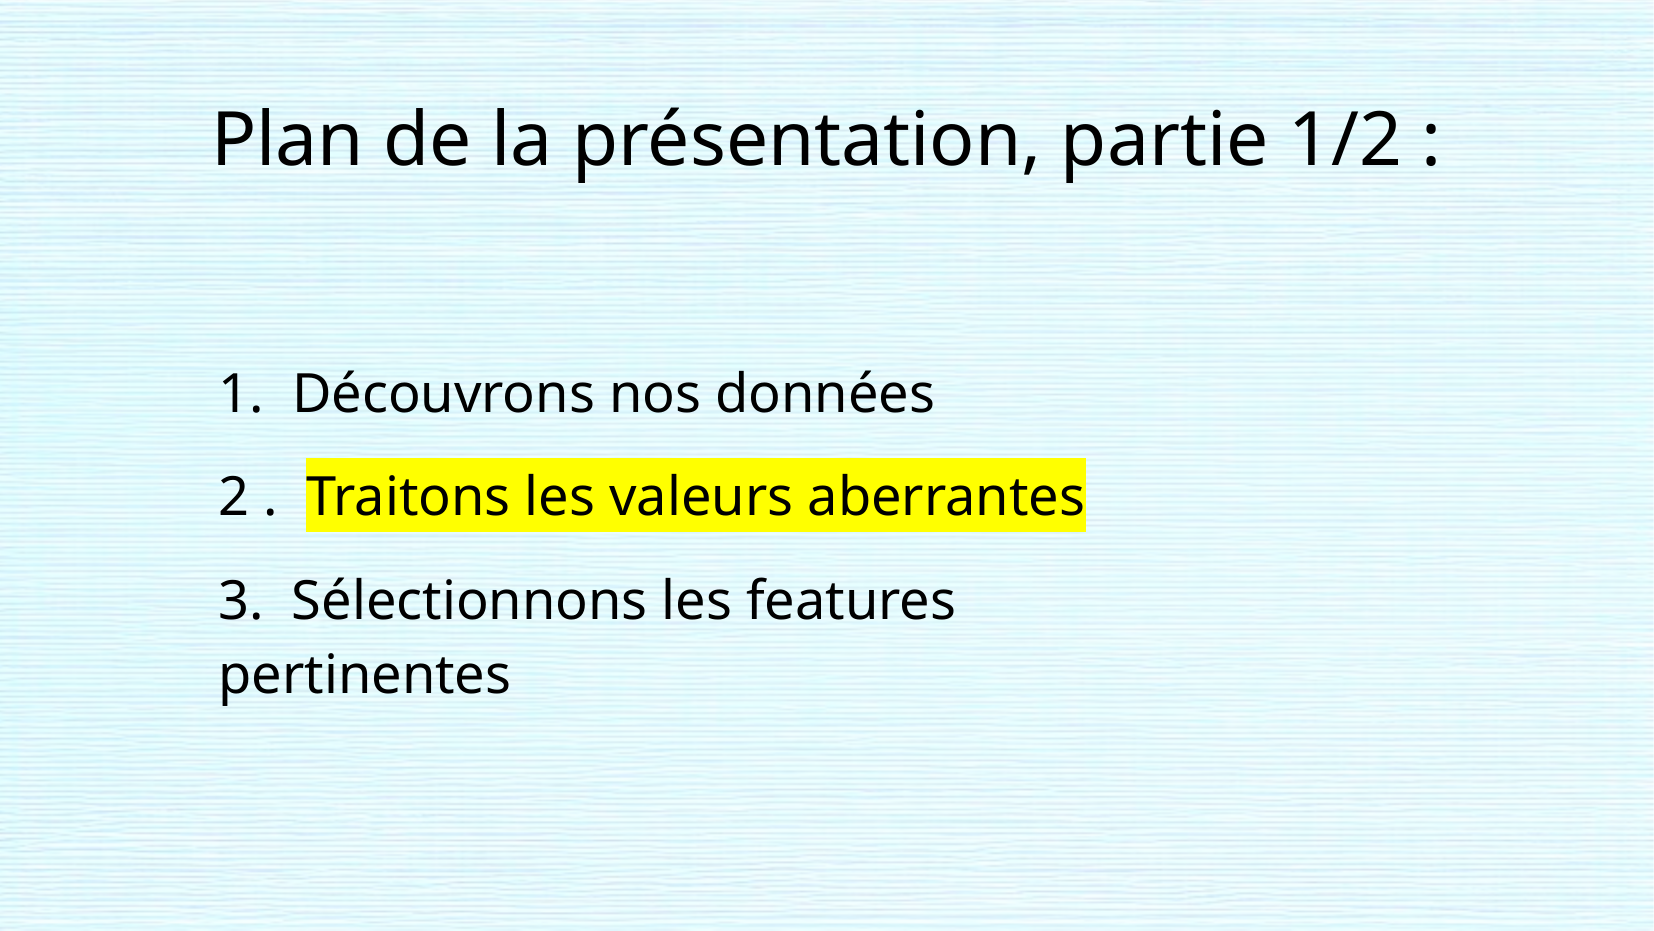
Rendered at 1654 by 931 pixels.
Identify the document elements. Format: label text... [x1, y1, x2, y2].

list 1. Découvrons nos données 2 . Traitons les valeurs aberrantes 3. Sélectionnons les features pertinentes [147, 354, 1211, 768]
title Plan de la présentation, partie 1/2 : [82, 59, 1571, 215]
